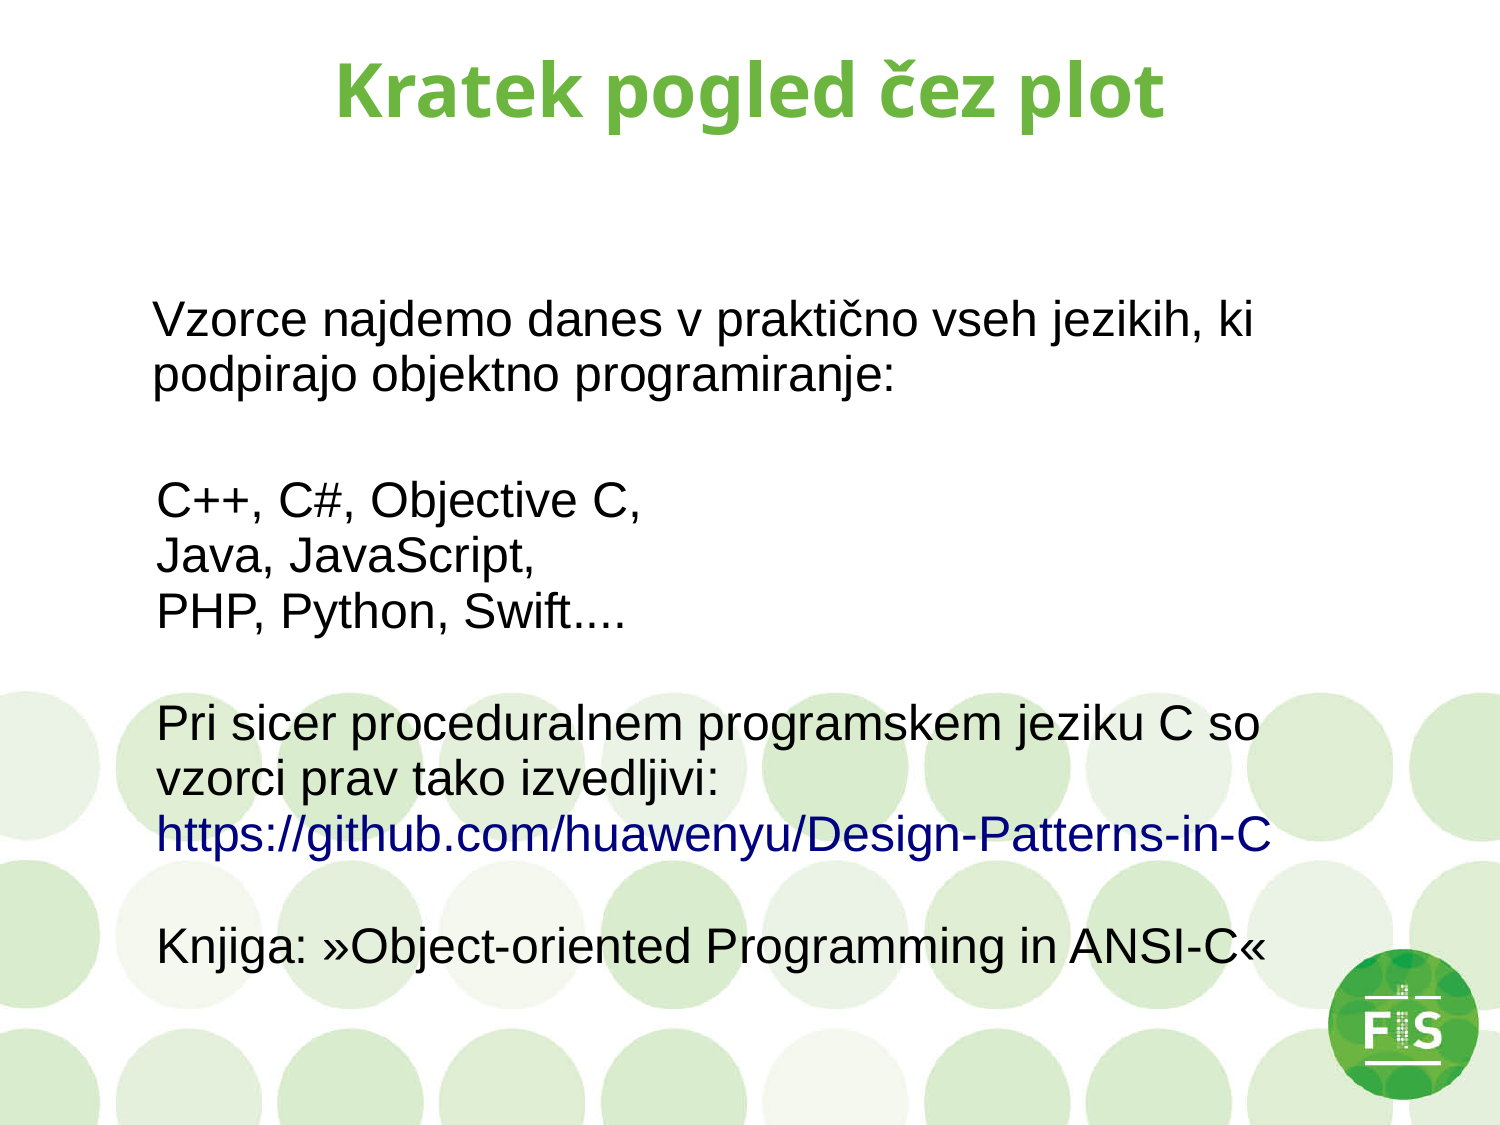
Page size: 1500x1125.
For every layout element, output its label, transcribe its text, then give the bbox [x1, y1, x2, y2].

picture [0, 0, 1500, 1125]
title Kratek pogled čez plot [75, 45, 1425, 233]
text_box Vzorce najdemo danes v praktično vseh jezikih, ki podpirajo objektno programiranje: [138, 283, 1285, 465]
text_box C++, C#, Objective C, Java, JavaScript, PHP, Python, Swift.... Pri sicer proceduralnem programskem jeziku C so vzorci prav tako izvedljivi: https://github.com/huawenyu/Design-Patterns-in-C Knjiga: »Object-oriented Programming in ANSI-C« [141, 464, 1347, 1072]
